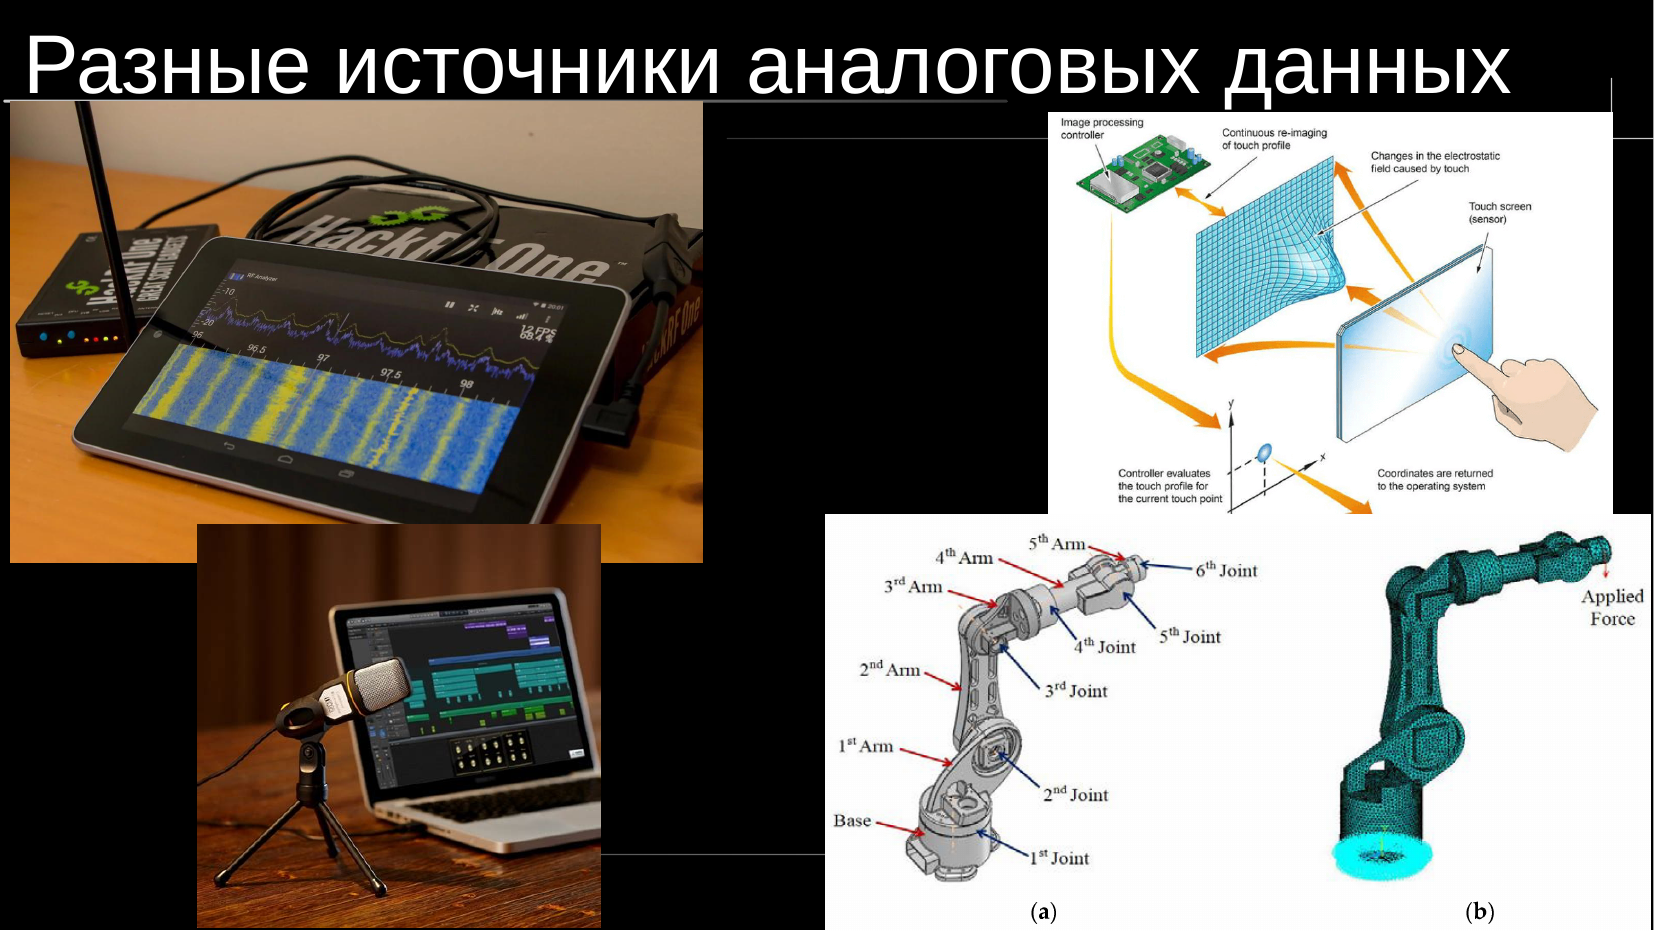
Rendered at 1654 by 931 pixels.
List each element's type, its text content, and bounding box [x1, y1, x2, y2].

title Разные источники аналоговых данных [23, 11, 1589, 119]
picture [825, 112, 1651, 931]
picture [10, 101, 703, 928]
